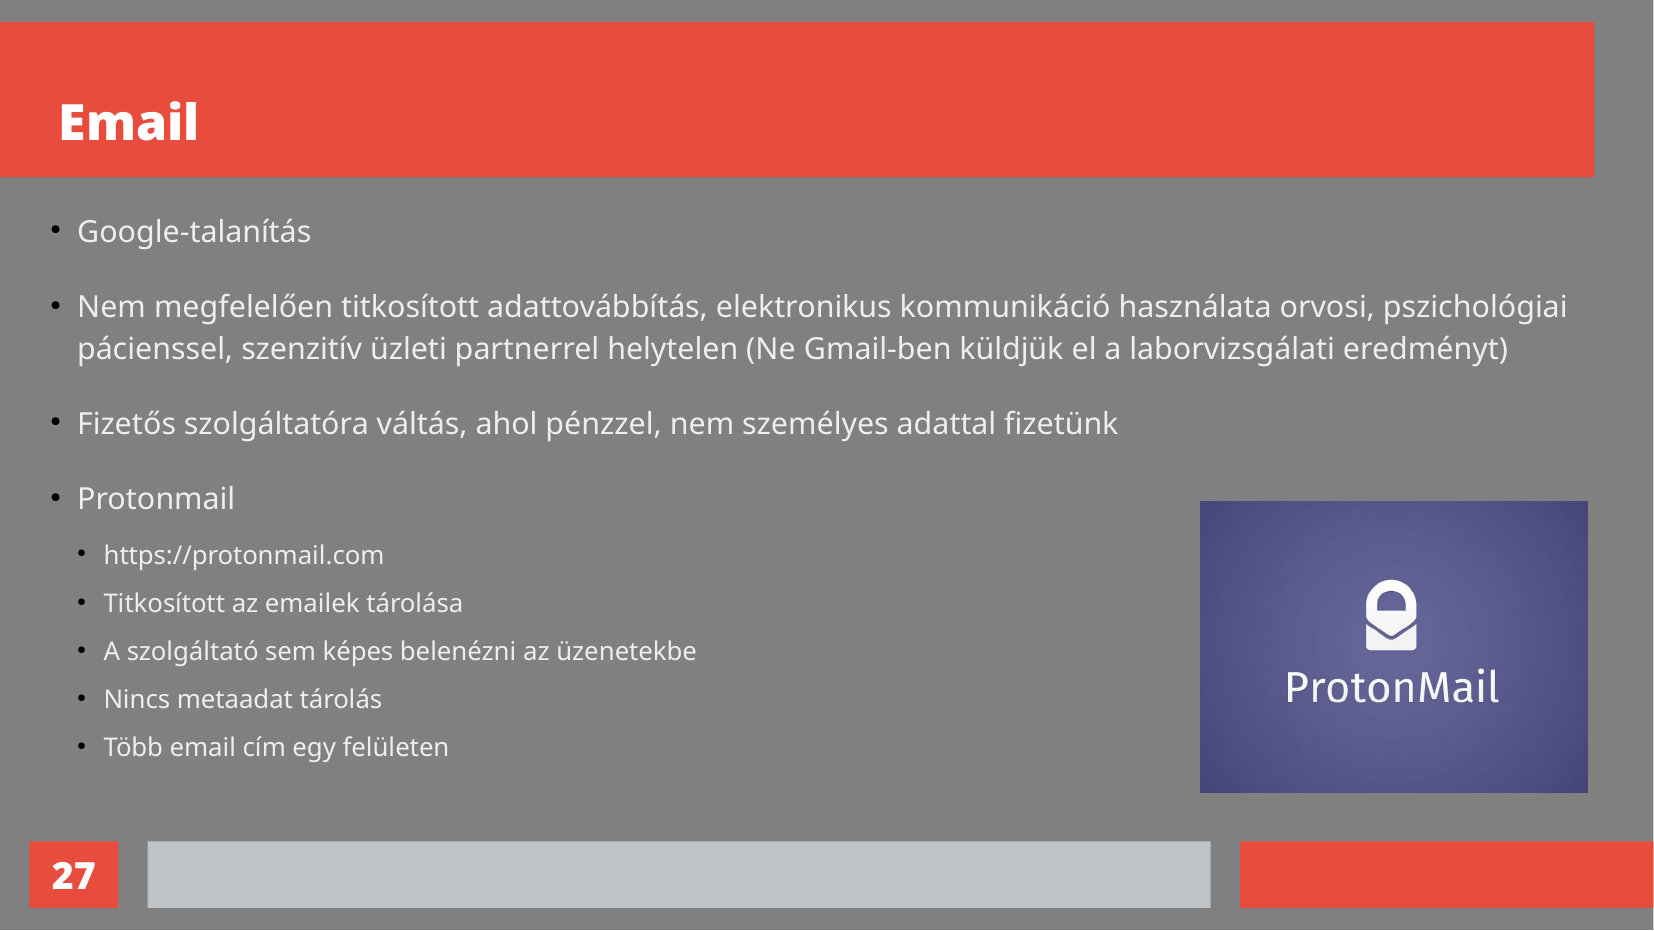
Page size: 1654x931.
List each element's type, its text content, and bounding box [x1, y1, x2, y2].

picture [1200, 501, 1588, 793]
list Google-talanítás Nem megfelelően titkosított adattovábbítás, elektronikus kommunikáció használata orvosi, pszichológiai pácienssel, szenzitív üzleti partnerrel helytelen (Ne Gmail-ben küldjük el a laborvizsgálati eredményt) Fizetős szolgáltatóra váltás, ahol pénzzel, nem személyes adattal fizetünk Protonmail https://protonmail.com Titkosított az emailek tárolása A szolgáltató sem képes belenézni az üzenetekbe Nincs metaadat tárolás Több email cím egy felületen [50, 210, 1591, 811]
title Email [58, 44, 1595, 155]
